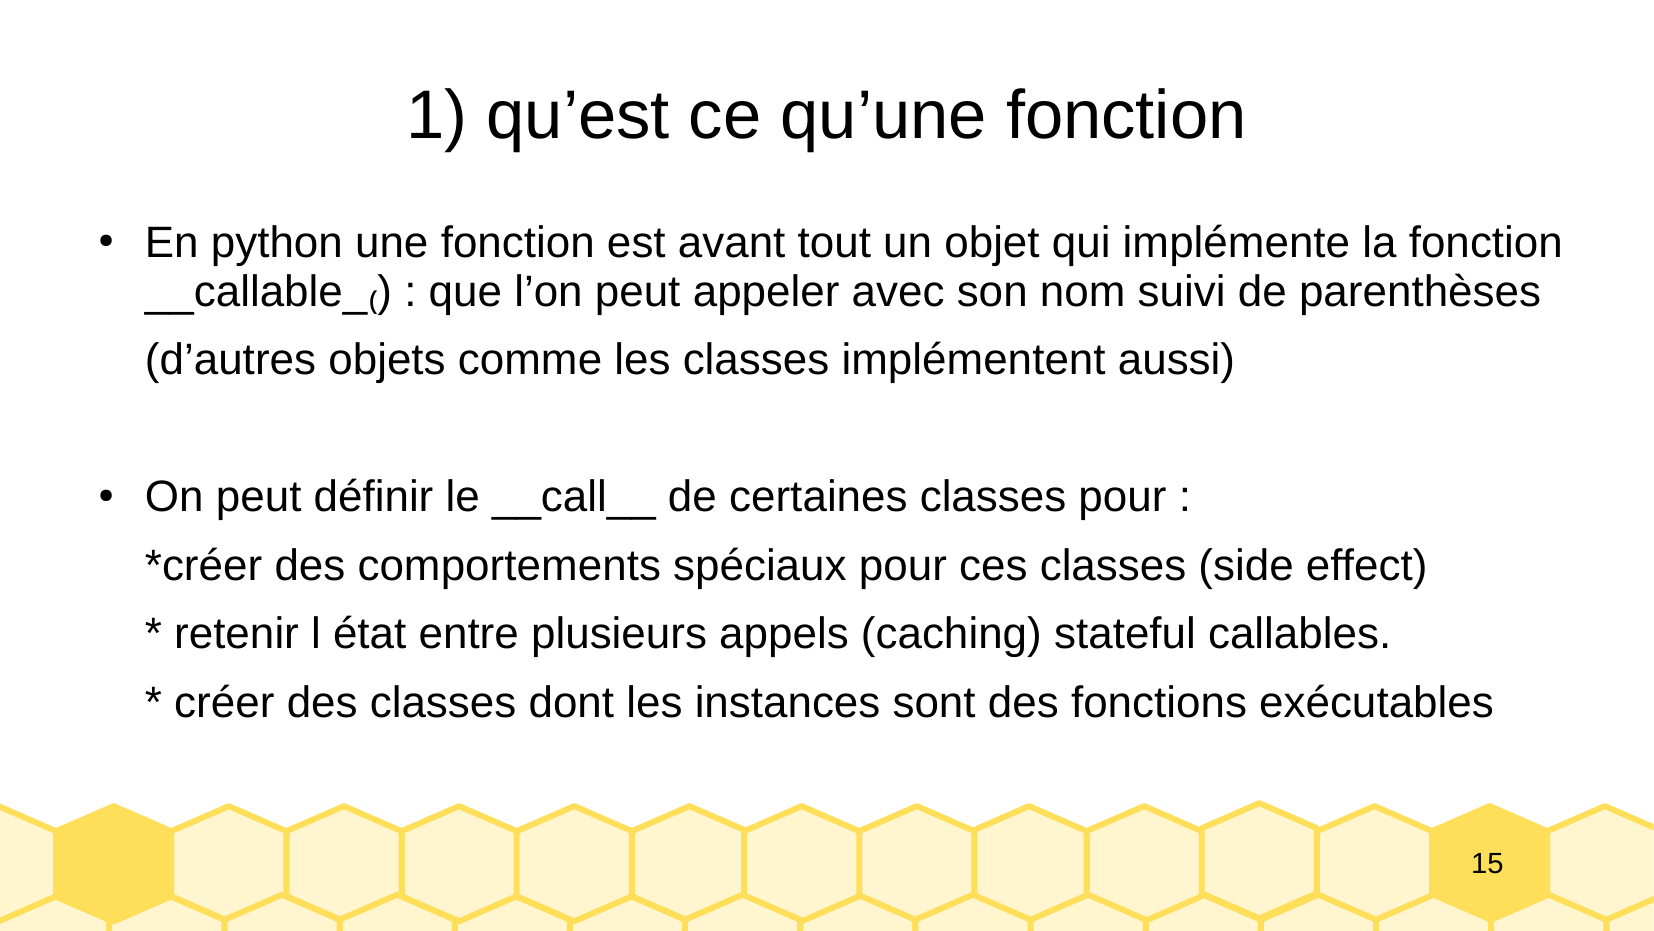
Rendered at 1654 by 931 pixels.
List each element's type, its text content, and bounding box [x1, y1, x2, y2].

list En python une fonction est avant tout un objet qui implémente la fonction __callable_₍) : que l’on peut appeler avec son nom suivi de parenthèses (d’autres objets comme les classes implémentent aussi) On peut définir le __call__ de certaines classes pour : *créer des comportements spéciaux pour ces classes (side effect) * retenir l état entre plusieurs appels (caching) stateful callables. * créer des classes dont les instances sont des fonctions exécutables [82, 217, 1571, 758]
title 1) qu’est ce qu’une fonction [82, 37, 1571, 193]
